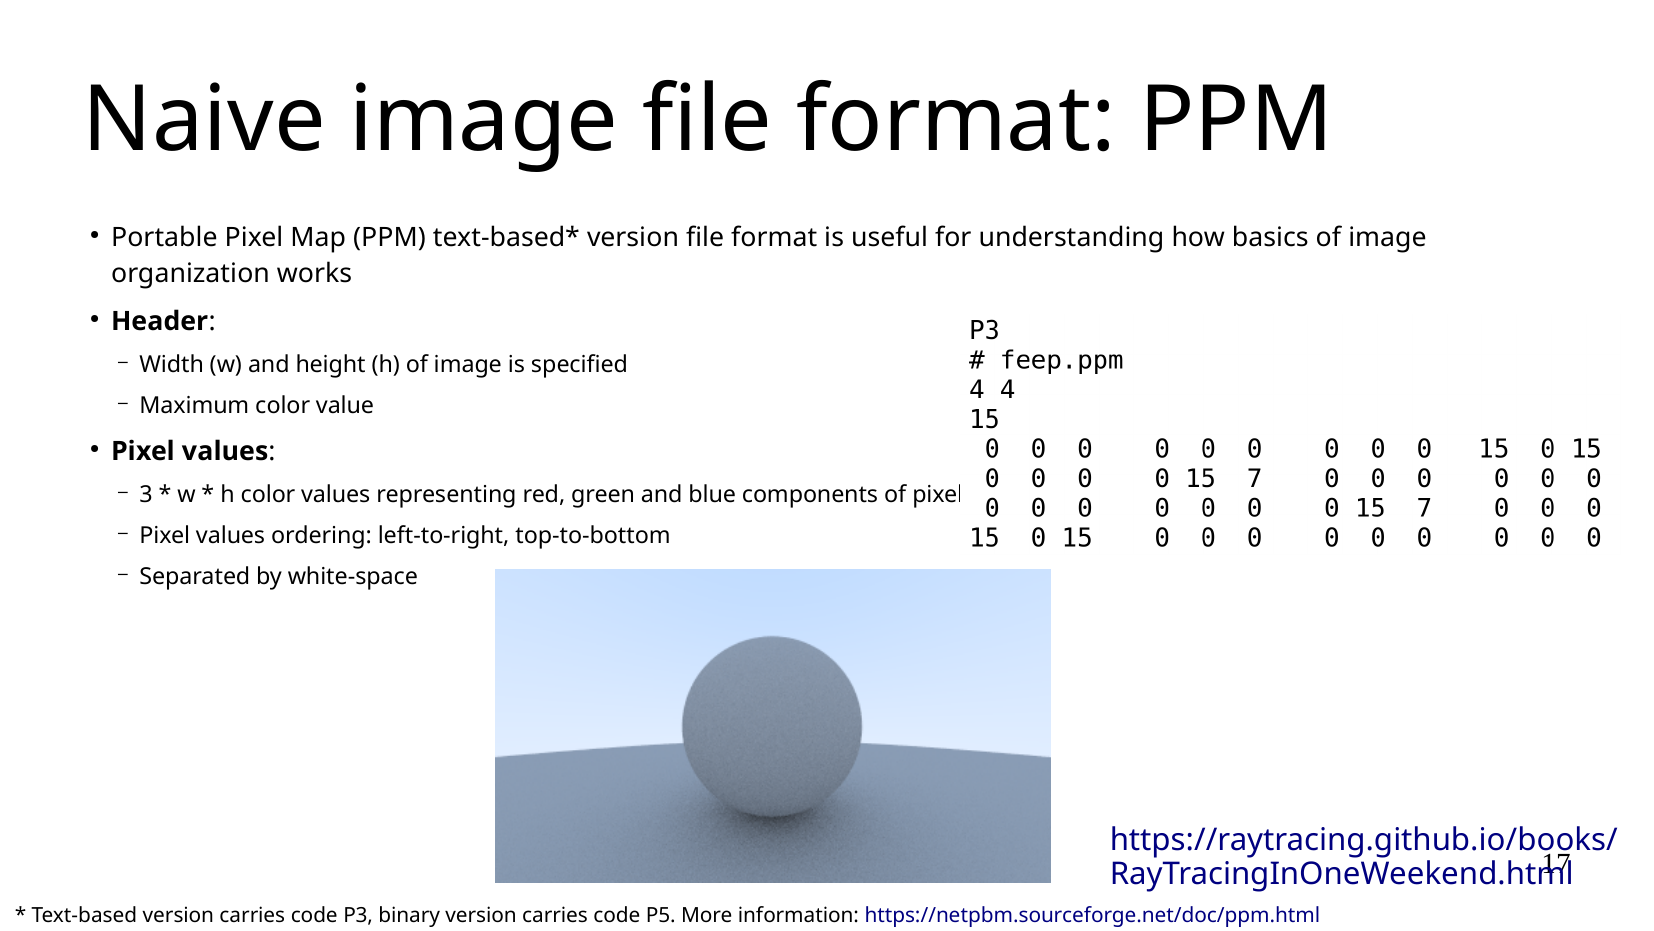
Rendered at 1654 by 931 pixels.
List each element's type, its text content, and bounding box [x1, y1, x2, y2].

title Naive image file format: PPM [82, 37, 1571, 193]
text_box https://raytracing.github.io/books/RayTracingInOneWeekend.html [1095, 810, 1636, 864]
list Portable Pixel Map (PPM) text-based* version file format is useful for understanding how basics of image organization works Header: Width (w) and height (h) of image is specified Maximum color value Pixel values: 3 * w * h color values representing red, green and blue components of pixel Pixel values ordering: left-to-right, top-to-bottom Separated by white-space [82, 217, 1571, 601]
text_box * Text-based version carries code P3, binary version carries code P5. More information: https://netpbm.sourceforge.net/doc/ppm.html [0, 892, 1651, 931]
picture [960, 314, 1621, 556]
picture [495, 569, 1051, 883]
